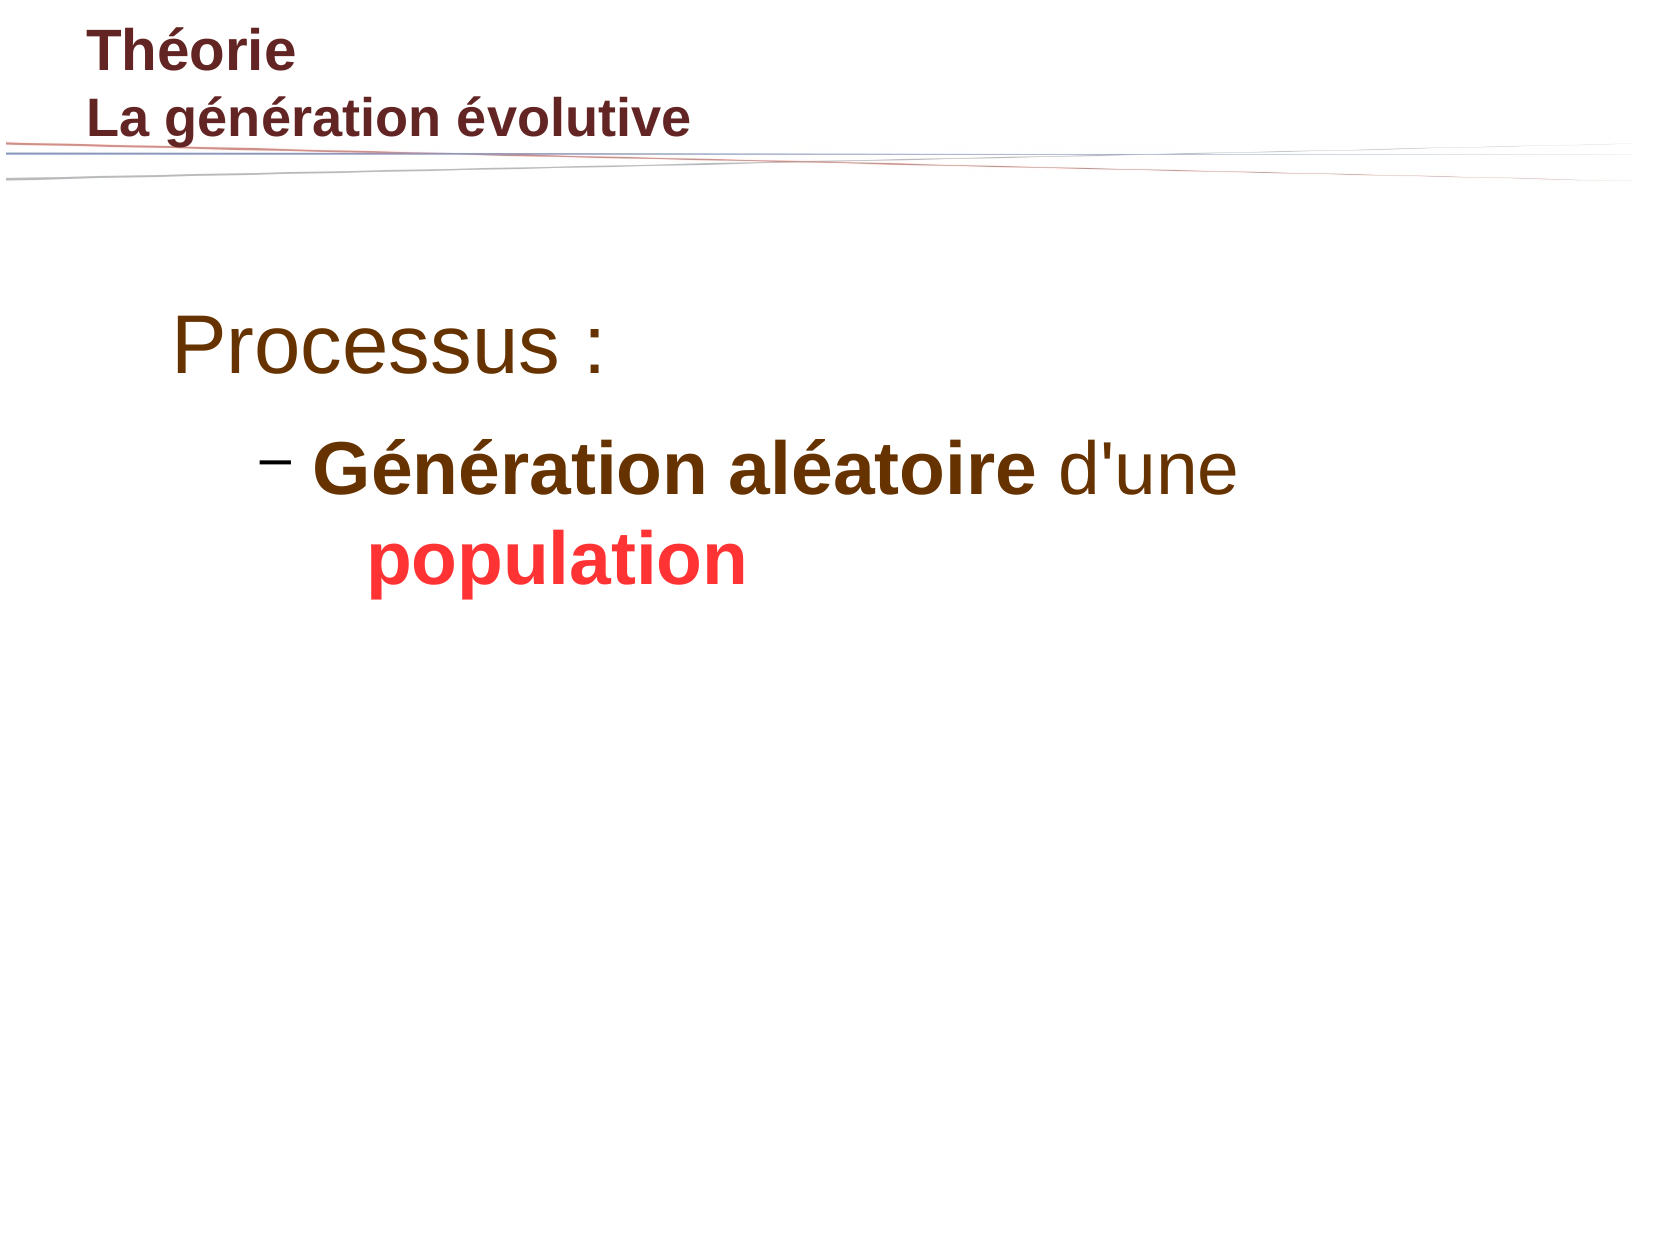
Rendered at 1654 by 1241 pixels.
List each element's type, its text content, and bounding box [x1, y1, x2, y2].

list Processus : Génération aléatoire d'une population [82, 290, 1595, 1109]
title Théorie La génération évolutive [0, 11, 780, 130]
picture [6, 133, 1632, 208]
